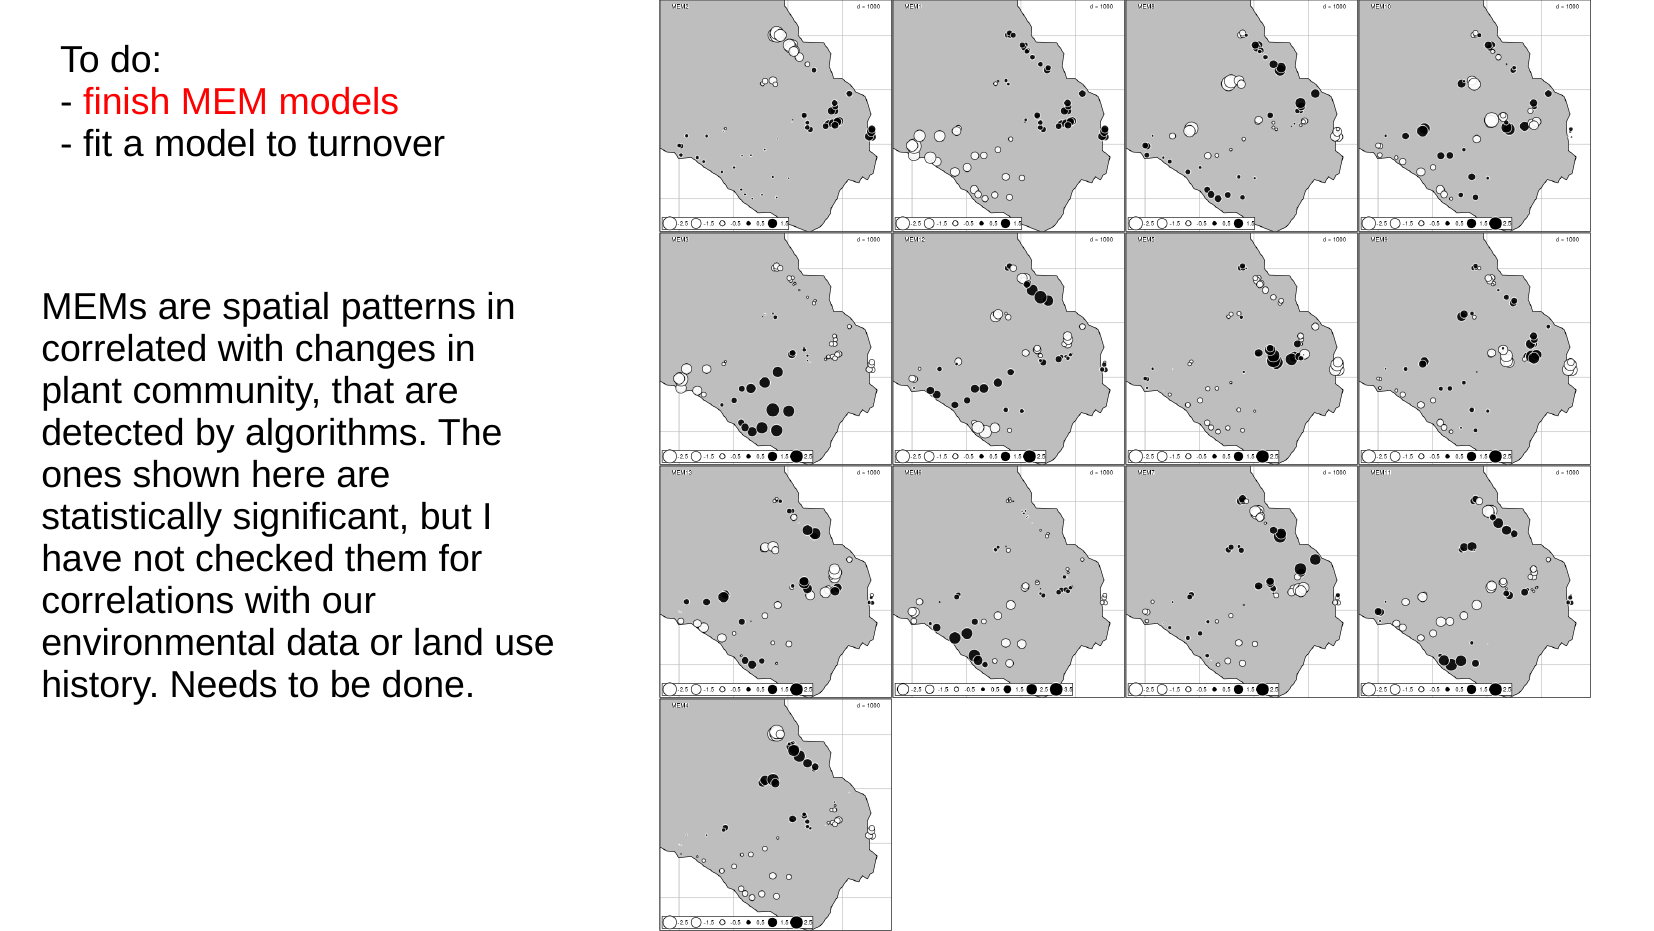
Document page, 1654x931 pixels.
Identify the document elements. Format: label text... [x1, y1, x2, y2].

text_box MEMs are spatial patterns in correlated with changes in plant community, that are detected by algorithms. The ones shown here are statistically significant, but I have not checked them for correlations with our environmental data or land use history. Needs to be done. [26, 278, 576, 827]
text_box To do: - finish MEM models - fit a model to turnover [45, 31, 461, 173]
picture [659, 0, 1591, 931]
